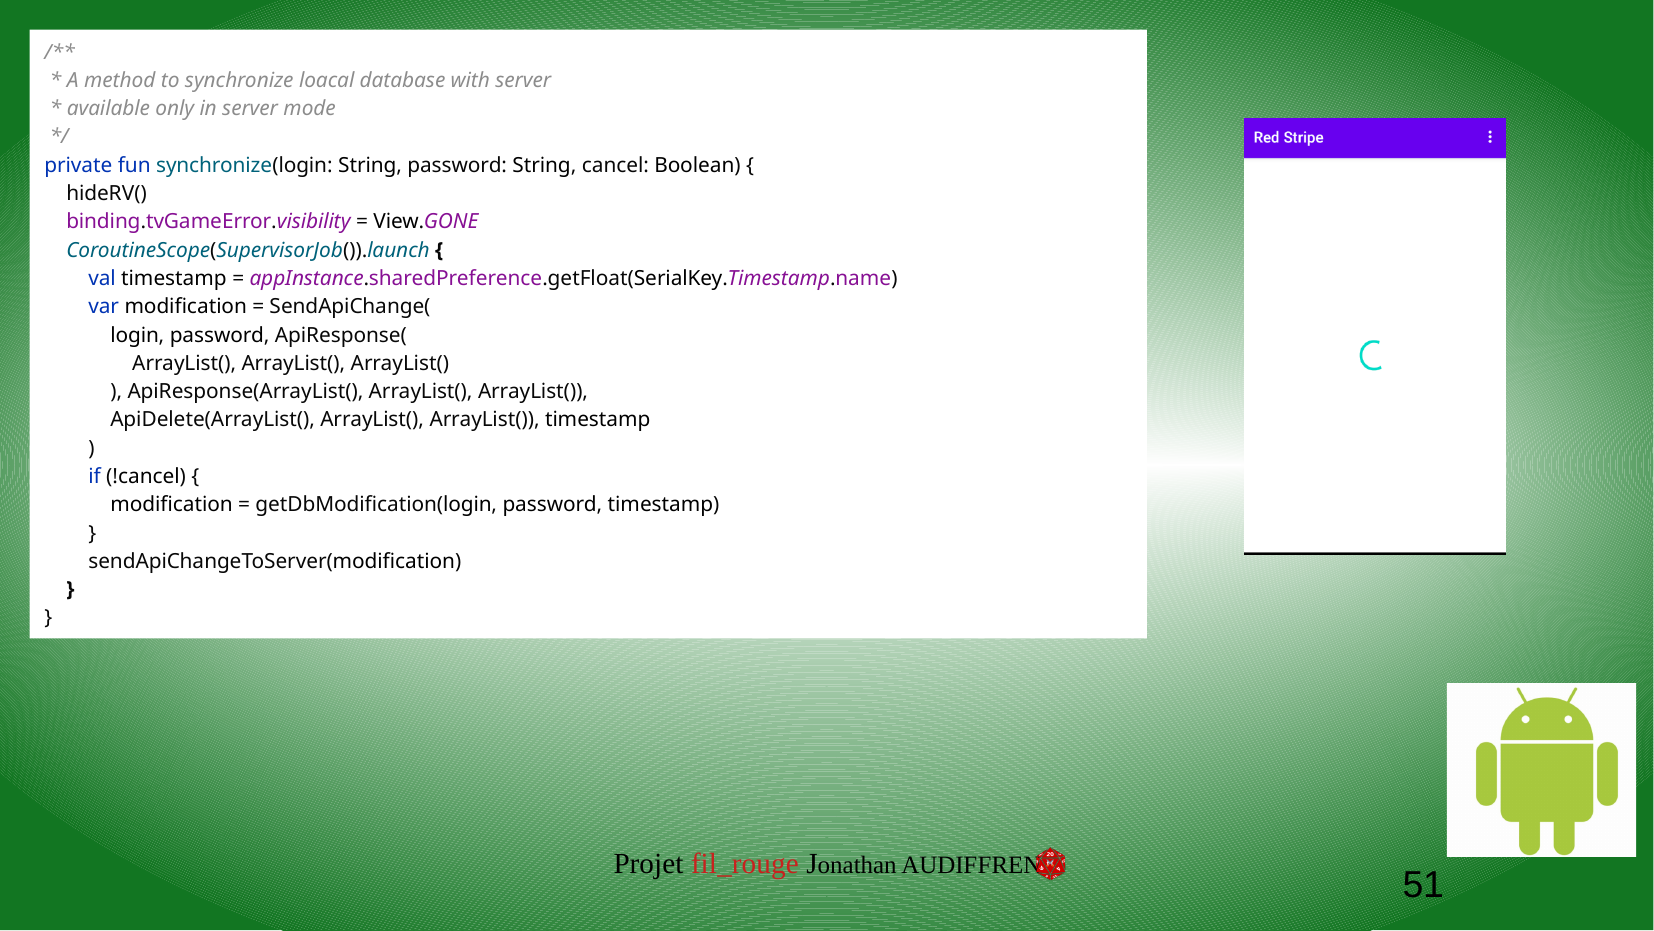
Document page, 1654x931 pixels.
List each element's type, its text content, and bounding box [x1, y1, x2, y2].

text_box /** * A method to synchronize loacal database with server * available only in server mode */ private fun synchronize(login: String, password: String, cancel: Boolean) { hideRV() binding.tvGameError.visibility = View.GONE CoroutineScope(SupervisorJob()).launch { val timestamp = appInstance.sharedPreference.getFloat(SerialKey.Timestamp.name) var modification = SendApiChange( login, password, ApiResponse( ArrayList(), ArrayList(), ArrayList() ), ApiResponse(ArrayList(), ArrayList(), ArrayList()), ApiDelete(ArrayList(), ArrayList(), ArrayList()), timestamp ) if (!cancel) { modification = getDbModification(login, password, timestamp) } sendApiChangeToServer(modification) } } [29, 29, 1147, 548]
picture [1244, 118, 1506, 556]
picture [1033, 847, 1067, 881]
picture [1446, 683, 1637, 857]
